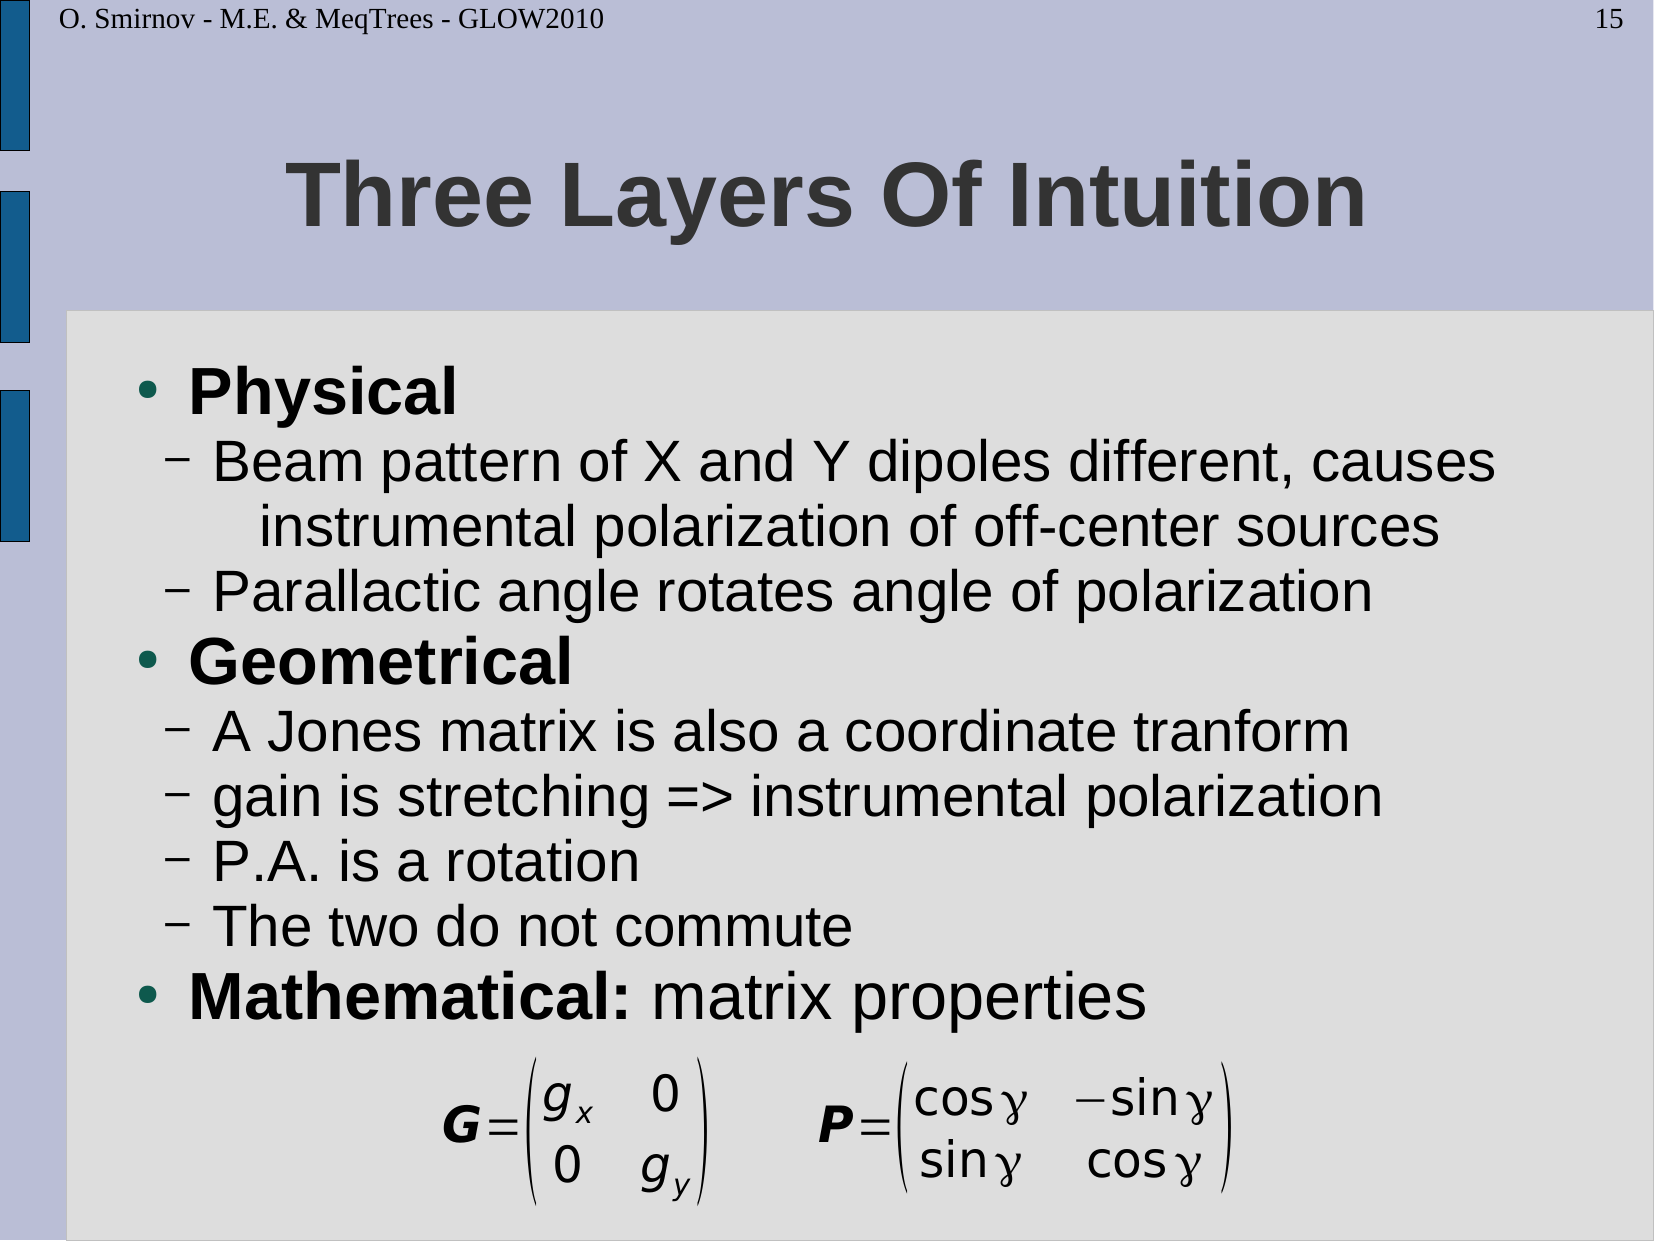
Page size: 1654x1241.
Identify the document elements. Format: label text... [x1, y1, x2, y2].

title Three Layers Of Intuition [121, 91, 1534, 299]
chart [436, 1053, 1241, 1241]
list Physical Beam pattern of X and Y dipoles different, causes instrumental polarization of off-center sources Parallactic angle rotates angle of polarization Geometrical A Jones matrix is also a coordinate tranform gain is stretching => instrumental polarization P.A. is a rotation The two do not commute Mathematical: matrix properties [118, 354, 1531, 1034]
